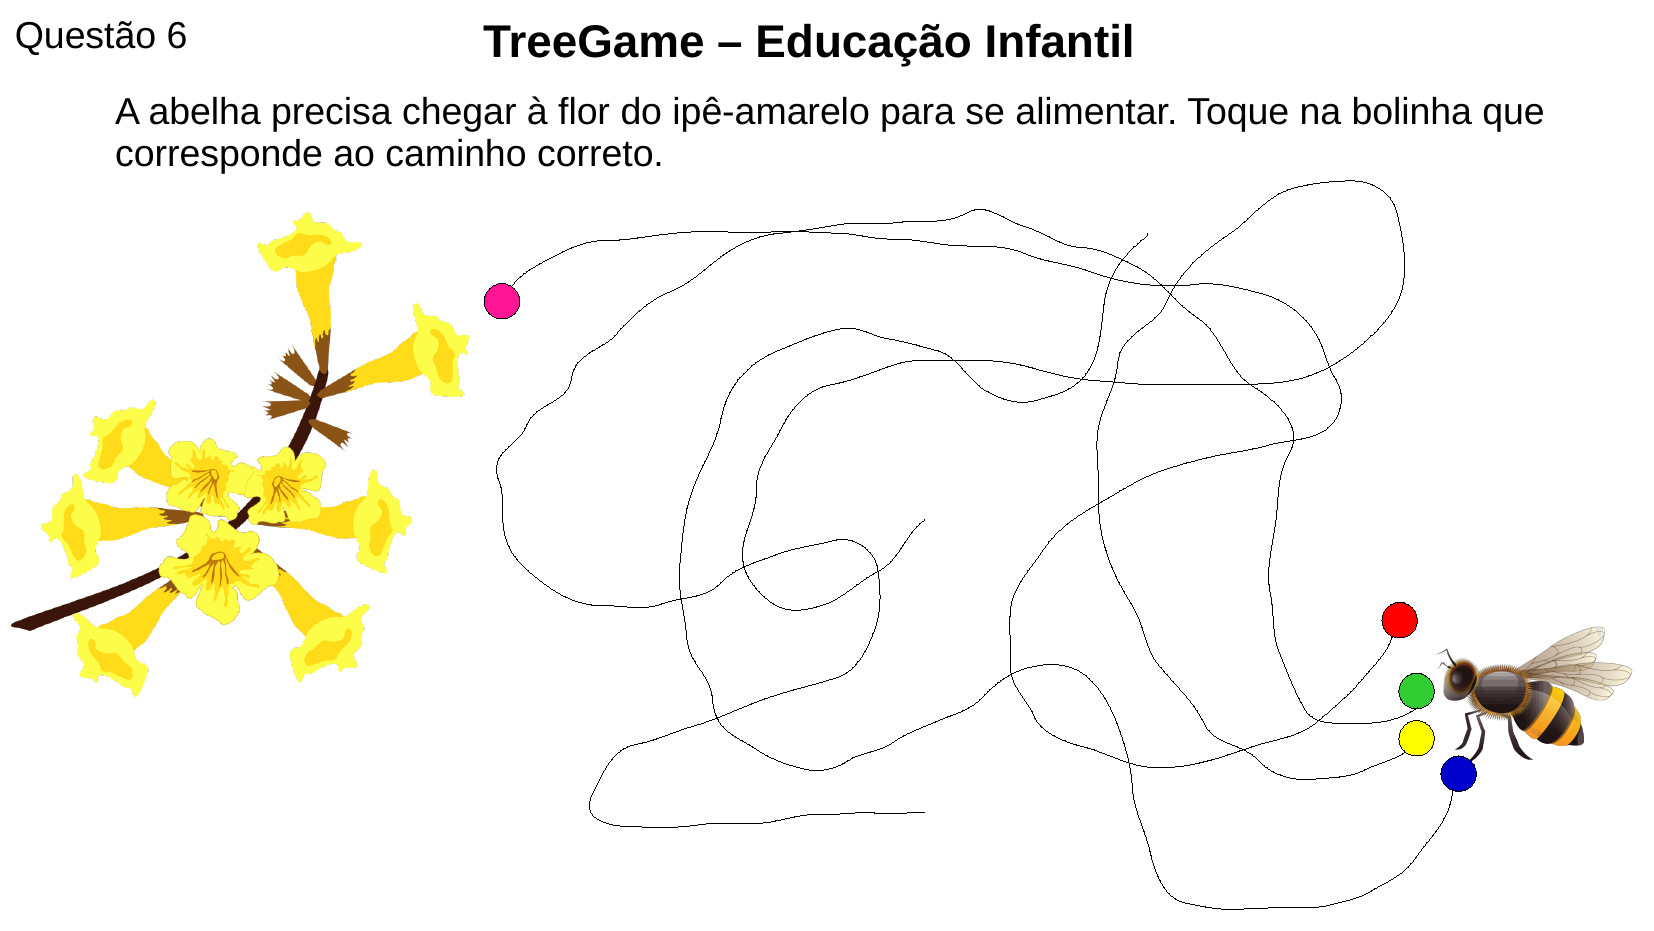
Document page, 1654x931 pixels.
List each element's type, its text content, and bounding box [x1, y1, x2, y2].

text_box [1398, 673, 1435, 709]
text_box [1381, 602, 1418, 638]
text_box Questão 6 [0, 7, 237, 107]
text_box [1440, 755, 1477, 792]
text_box [484, 283, 520, 319]
title TreeGame – Educação Infantil [248, 11, 1371, 71]
picture [1434, 625, 1636, 764]
picture [11, 212, 469, 697]
text_box A abelha precisa chegar à flor do ipê-amarelo para se alimentar. Toque na bolinha que corresponde ao caminho correto. [100, 82, 1589, 224]
text_box [1398, 720, 1435, 756]
